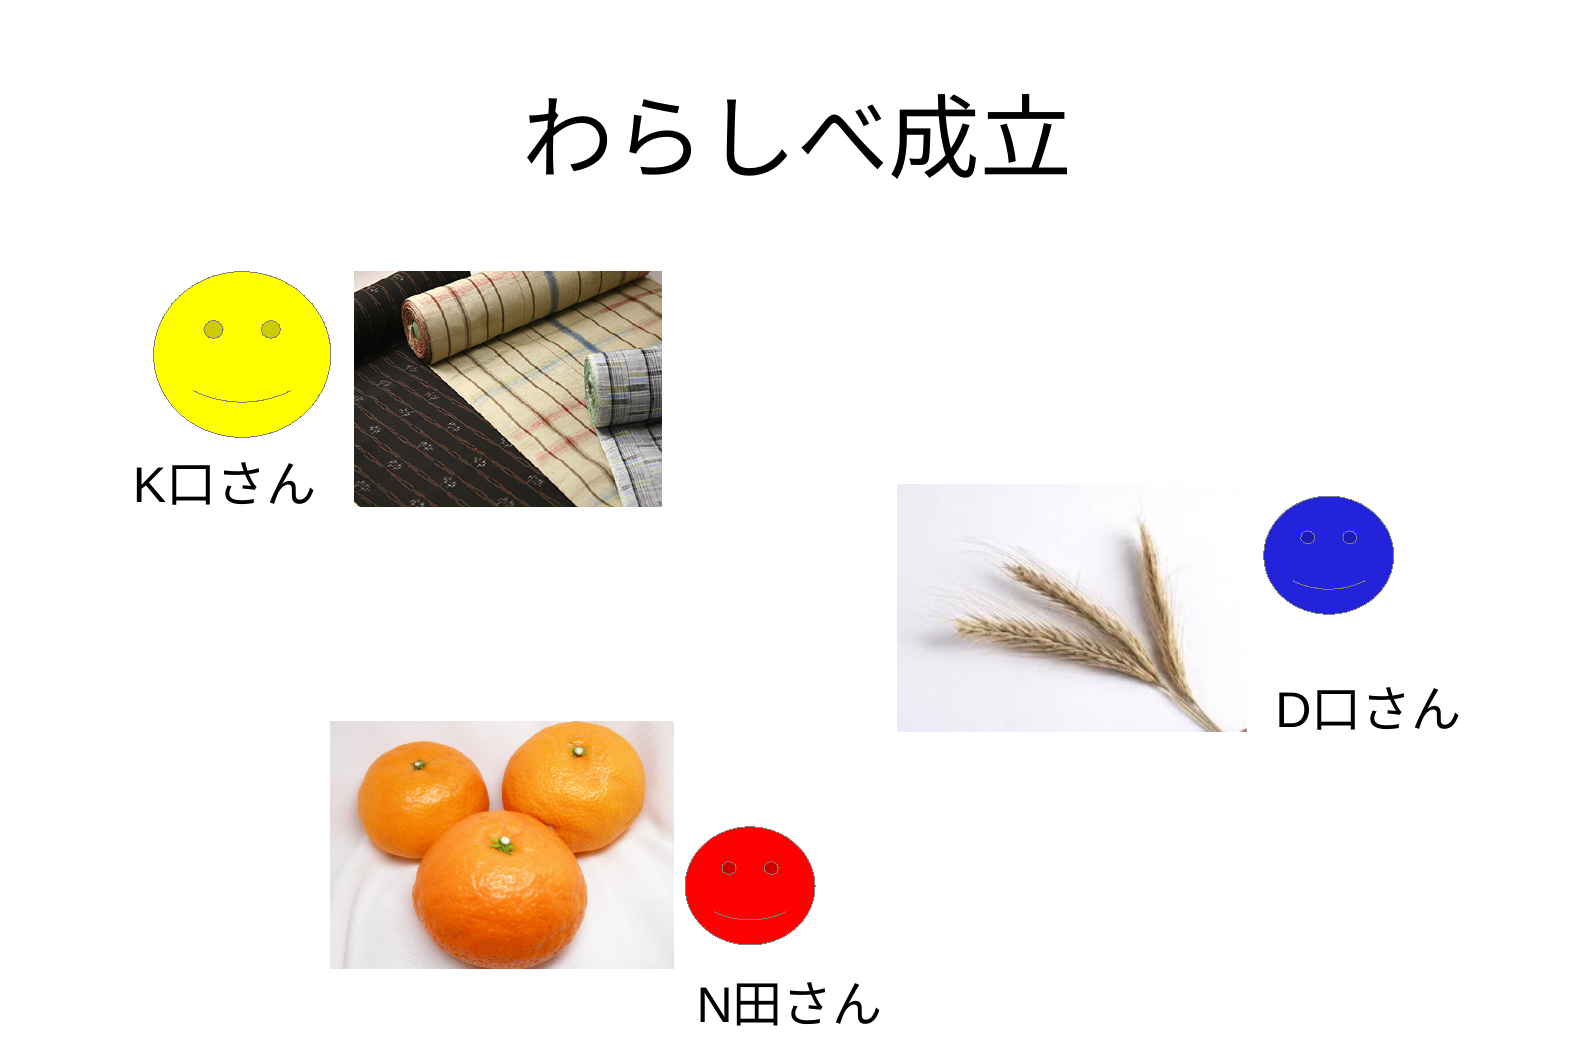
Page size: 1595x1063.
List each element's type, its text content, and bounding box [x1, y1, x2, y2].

picture [897, 484, 1247, 732]
text_box [685, 826, 816, 945]
text_box N田さん [681, 956, 898, 1028]
text_box [1263, 496, 1394, 615]
text_box D口さん [1260, 661, 1524, 733]
text_box K口さん [118, 437, 355, 539]
title わらしべ成立 [79, 49, 1515, 213]
picture [354, 271, 662, 507]
text_box [153, 271, 331, 438]
picture [330, 721, 674, 969]
